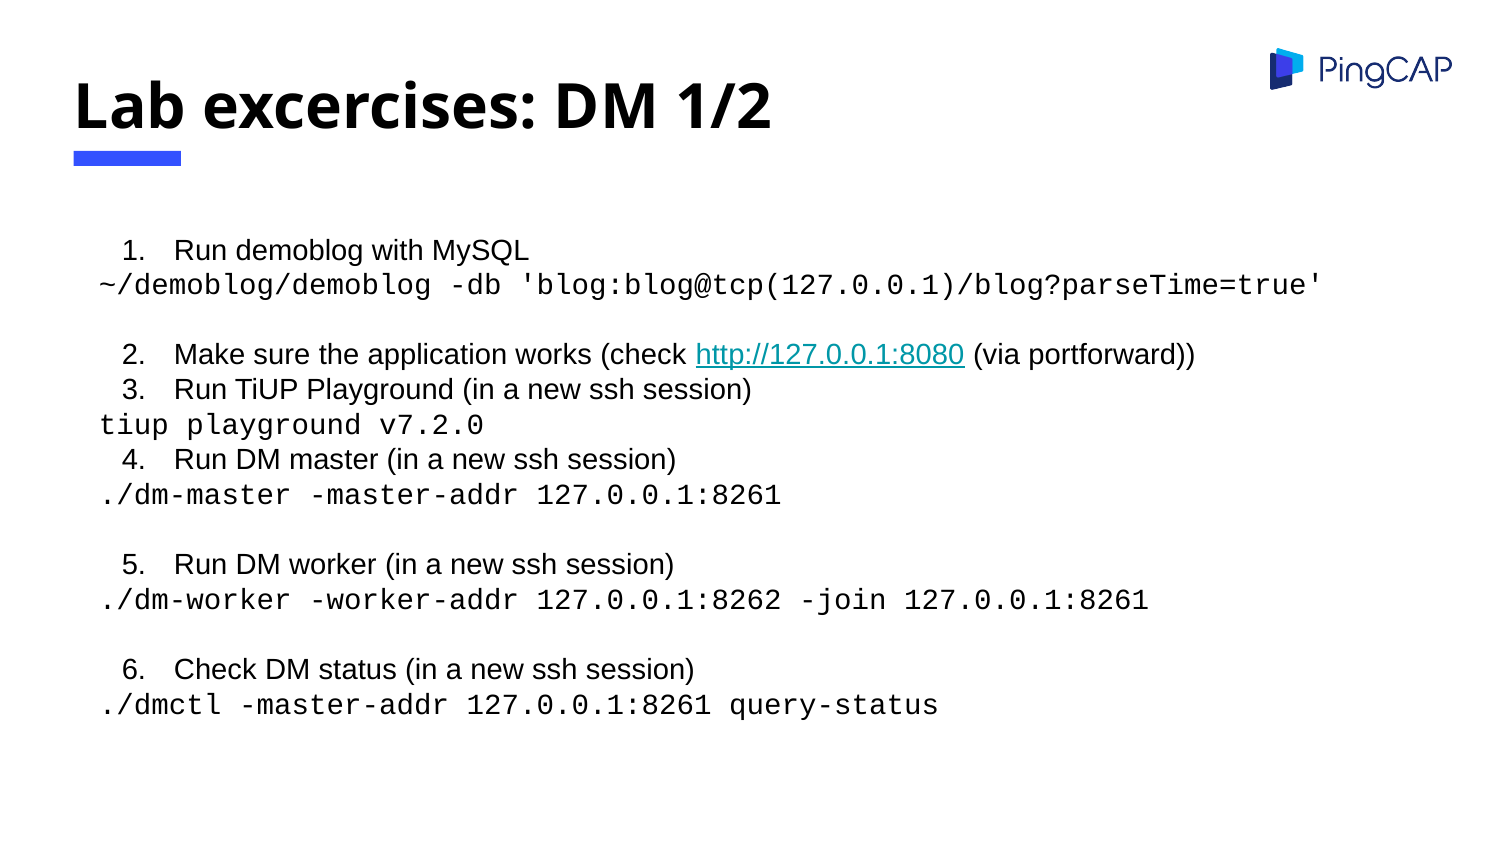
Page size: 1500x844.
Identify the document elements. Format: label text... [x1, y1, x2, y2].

text_box [73, 150, 181, 166]
text_box Lab excercises: DM 1/2 [58, 50, 925, 151]
picture [1270, 48, 1452, 90]
text_box Run demoblog with MySQL ~/demoblog/demoblog -db 'blog:blog@tcp(127.0.0.1)/blog?parseTime=true' Make sure the application works (check http://127.0.0.1:8080 (via portforward)) Run TiUP Playground (in a new ssh session) tiup playground v7.2.0 Run DM master (in a new ssh session) ./dm-master -master-addr 127.0.0.1:8261 Run DM worker (in a new ssh session) ./dm-worker -worker-addr 127.0.0.1:8262 -join 127.0.0.1:8261 Check DM status (in a new ssh session) ./dmctl -master-addr 127.0.0.1:8261 query-status [83, 215, 1442, 794]
